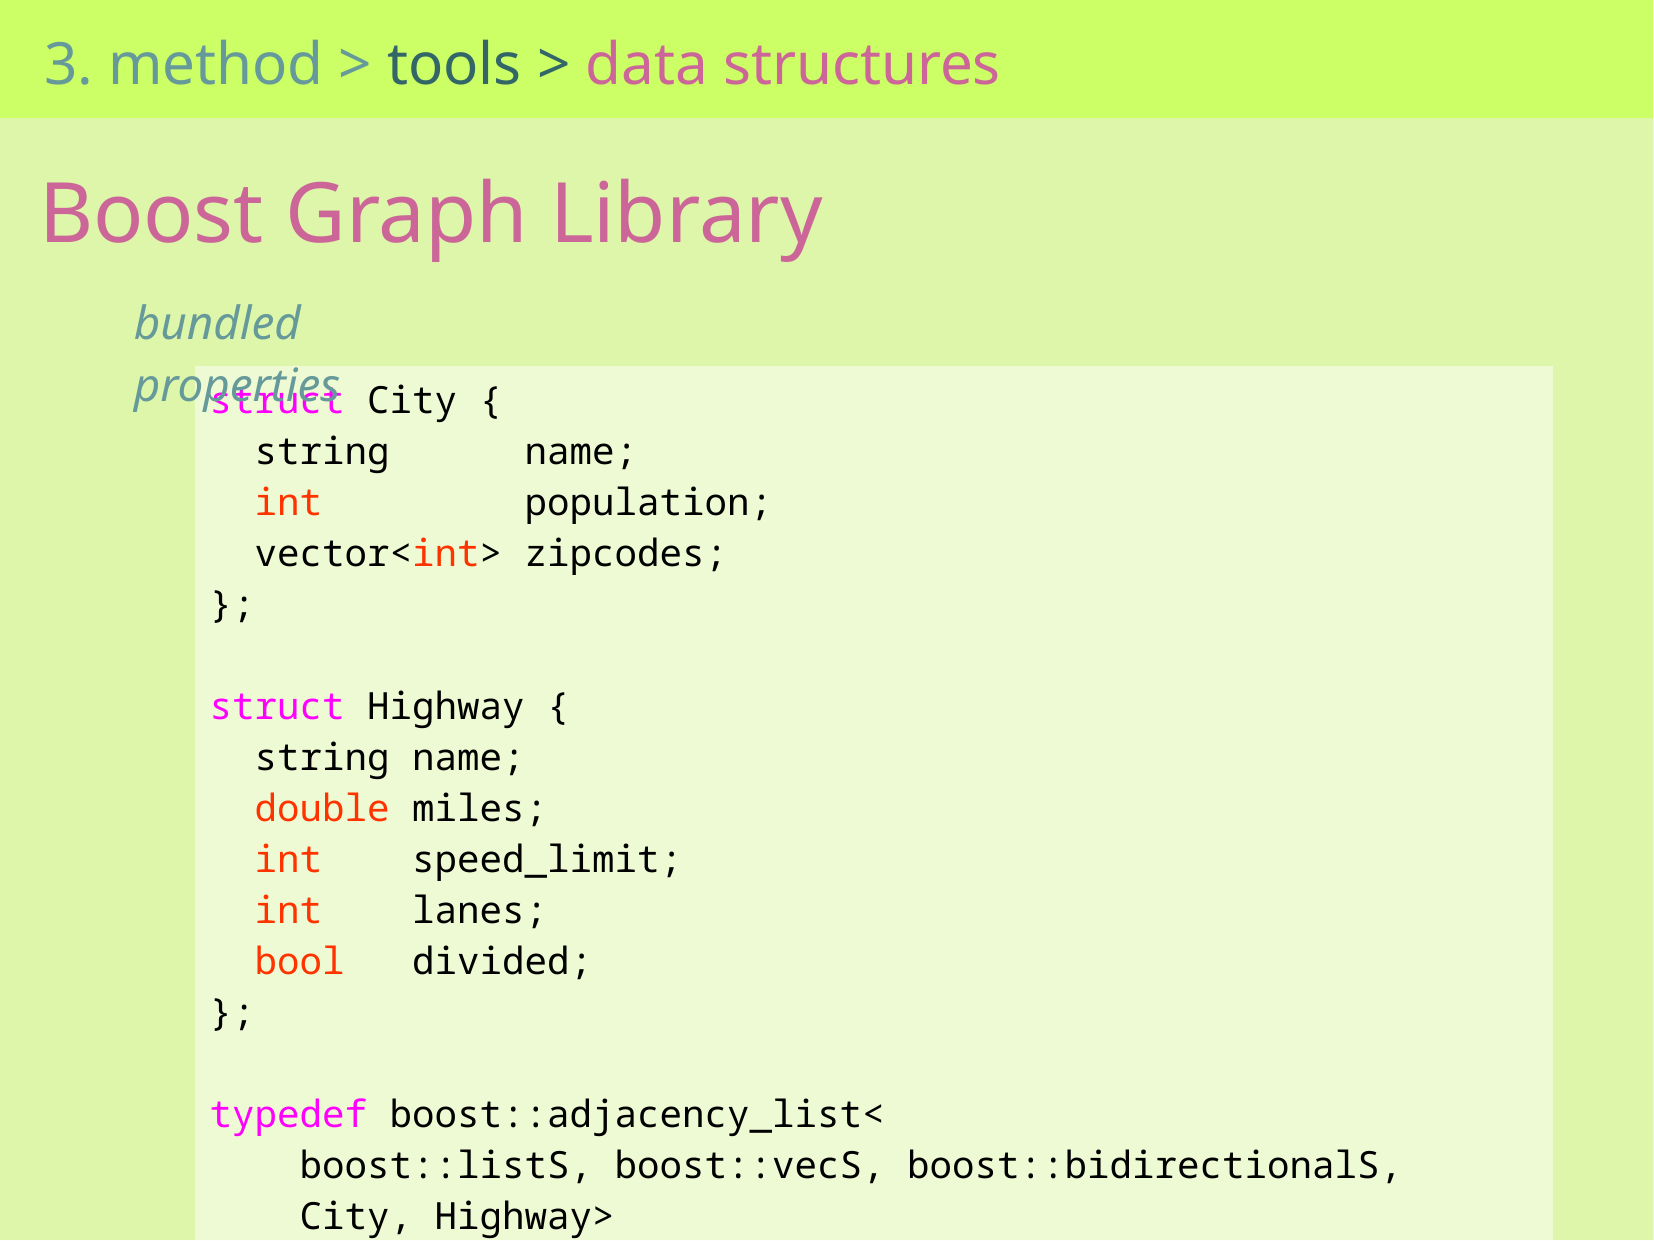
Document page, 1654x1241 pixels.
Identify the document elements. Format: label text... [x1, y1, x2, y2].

text_box struct City { string name; int population; vector<int> zipcodes; }; struct Highway { string name; double miles; int speed_limit; int lanes; bool divided; }; typedef boost::adjacency_list< boost::listS, boost::vecS, boost::bidirectionalS, City, Highway> Map; [194, 365, 1554, 1195]
text_box [183, 379, 194, 398]
text_box bundled properties [119, 282, 508, 368]
text_box 3. method > tools > data structures [29, 14, 921, 119]
text_box [0, 118, 1654, 1241]
text_box Boost Graph Library [24, 146, 934, 289]
